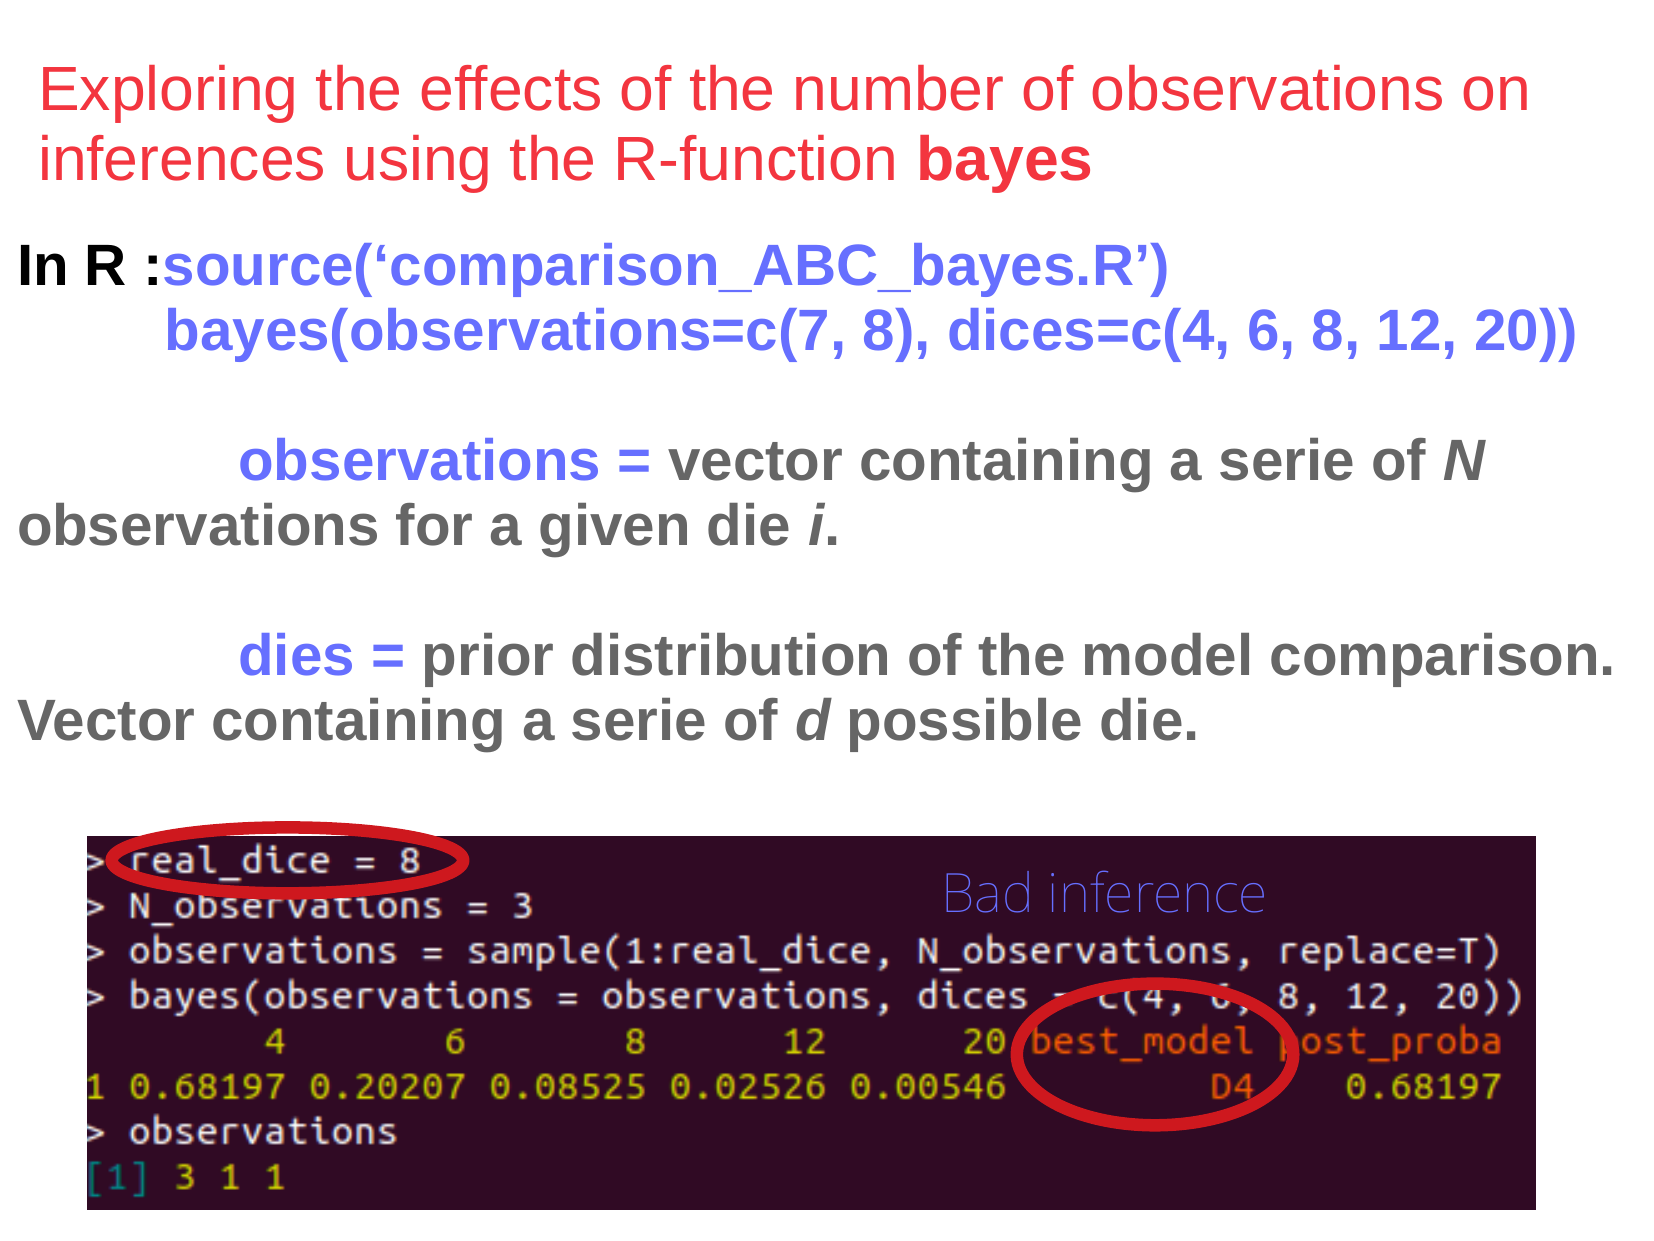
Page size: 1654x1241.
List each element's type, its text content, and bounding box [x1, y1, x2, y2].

picture [87, 836, 1536, 1210]
text_box In R :source(‘comparison_ABC_bayes.R’) bayes(observations=c(7, 8), dices=c(4, 6, 8, 12, 20)) observations = vector containing a serie of N observations for a given die i. dies = prior distribution of the model comparison. Vector containing a serie of d possible die. [2, 225, 1650, 826]
text_box Exploring the effects of the number of observations on inferences using the R-function bayes [23, 46, 1647, 201]
text_box Bad inference [926, 847, 1292, 923]
picture [119, 836, 456, 887]
